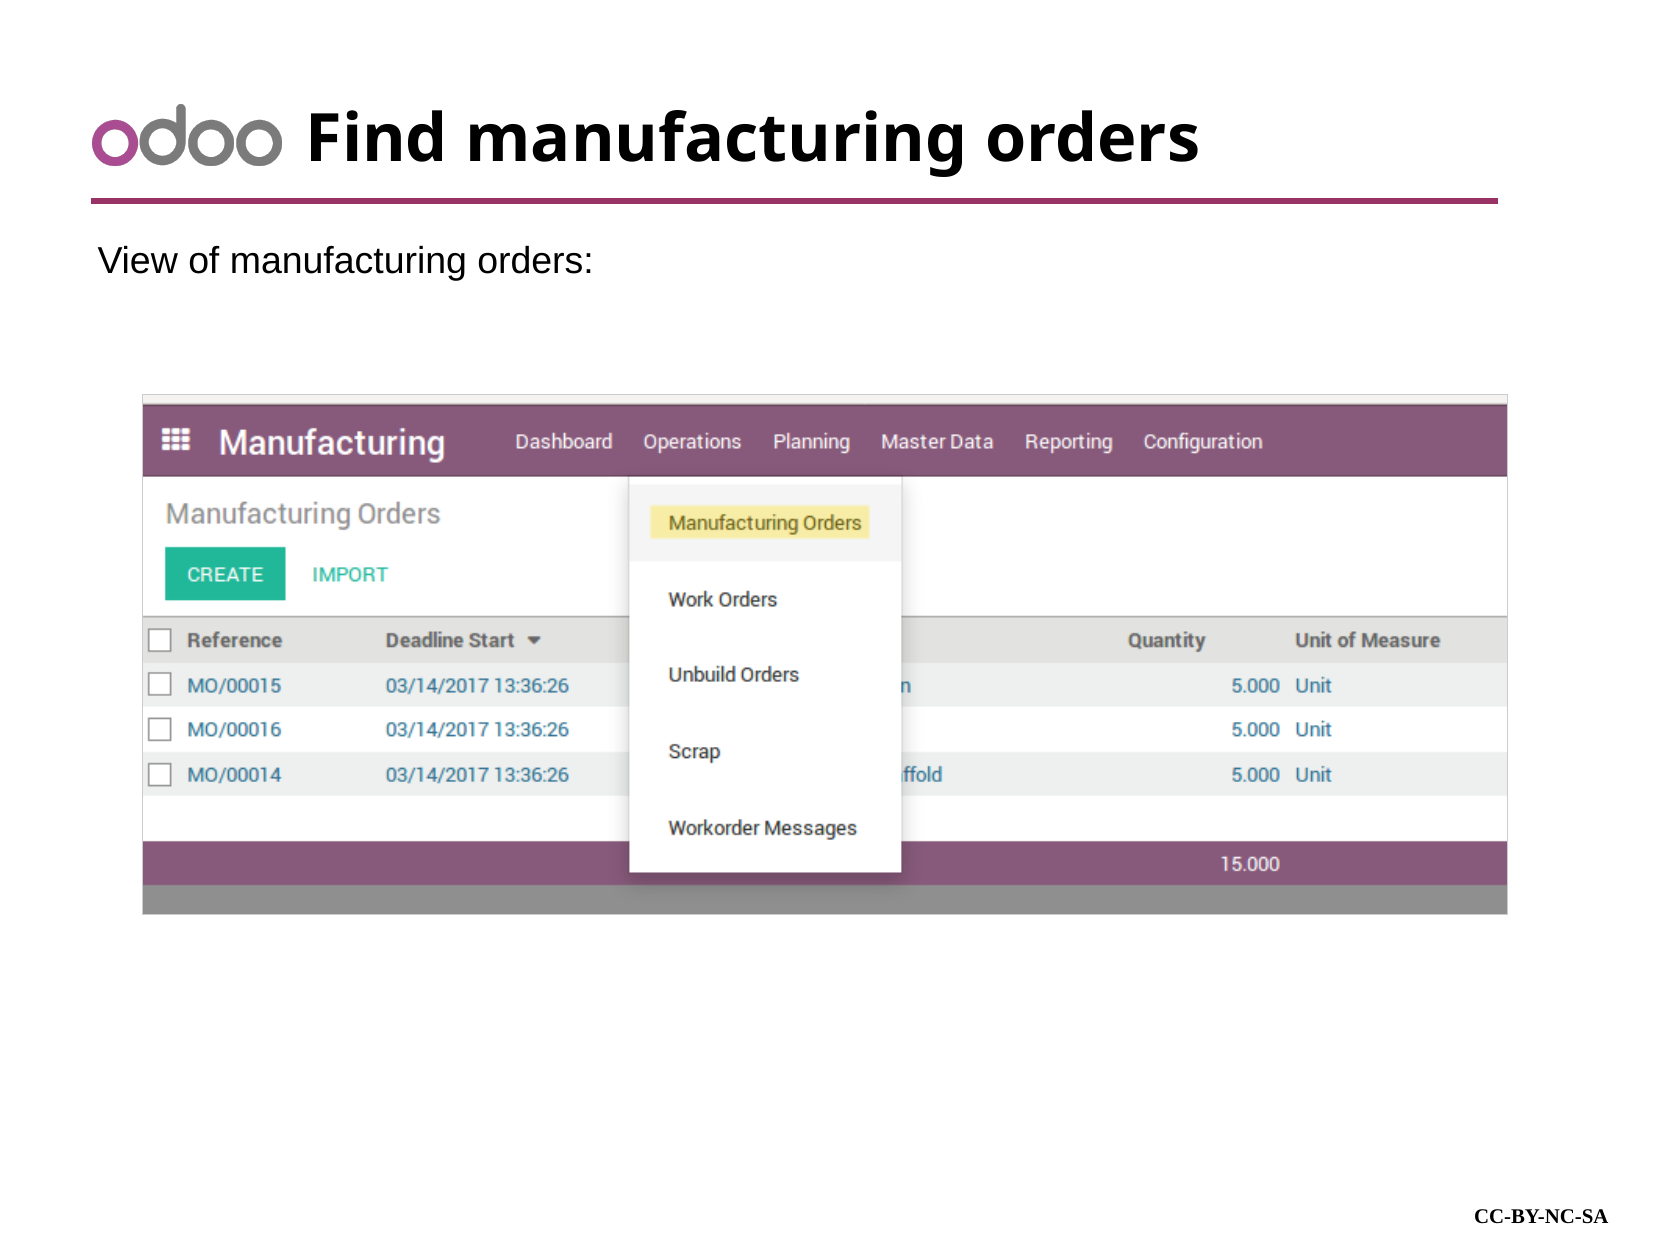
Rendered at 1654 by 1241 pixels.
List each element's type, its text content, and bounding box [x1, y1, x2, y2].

text_box View of manufacturing orders: [82, 231, 1595, 289]
picture [92, 104, 282, 166]
picture [142, 394, 1508, 915]
title Find manufacturing orders [305, 31, 1568, 231]
